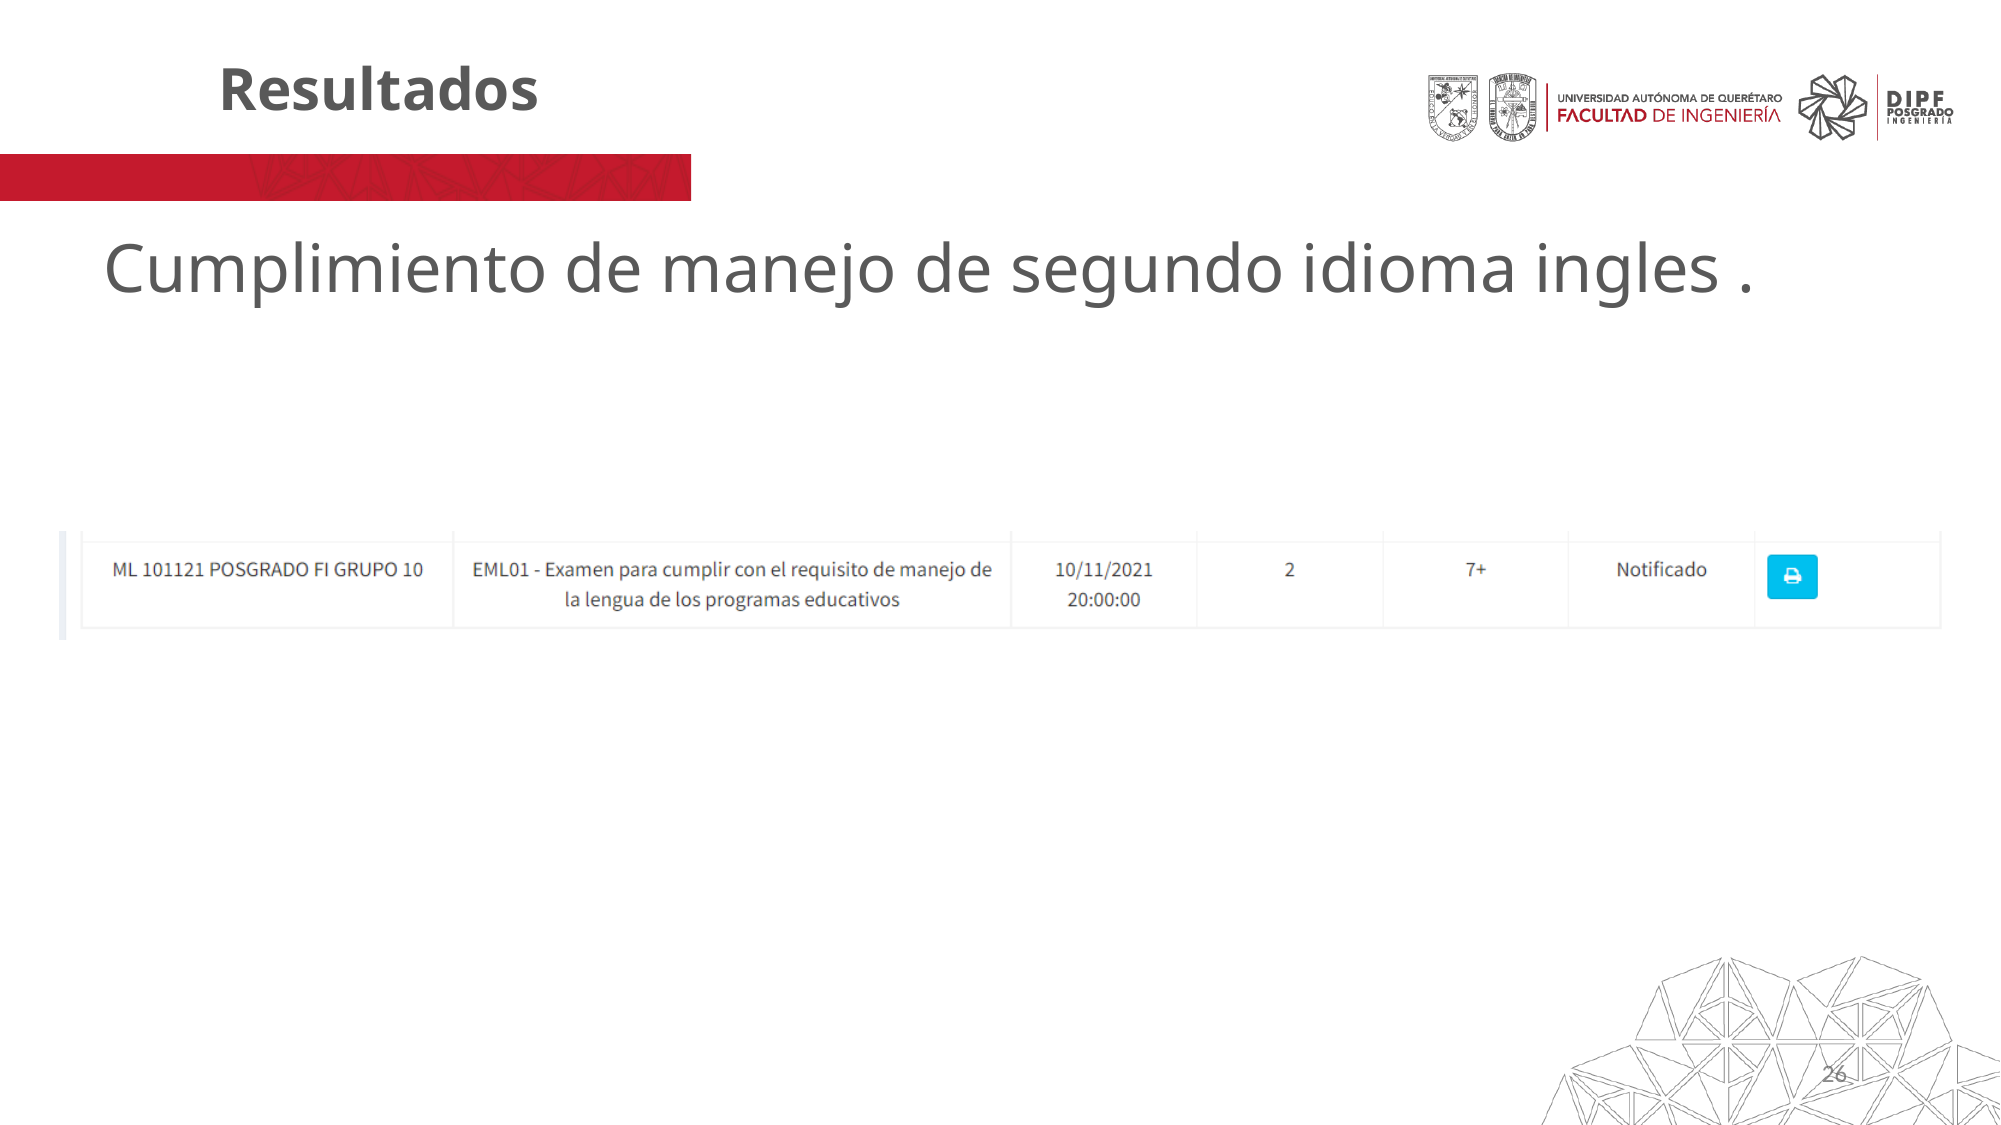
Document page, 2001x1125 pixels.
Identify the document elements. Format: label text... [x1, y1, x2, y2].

picture [1521, 945, 2000, 1125]
picture [1422, 66, 1959, 160]
text_box Cumplimiento de manejo de segundo idioma ingles . [88, 219, 1979, 384]
text_box Resultados [66, 14, 692, 154]
picture [59, 531, 1949, 640]
picture [0, 154, 692, 201]
